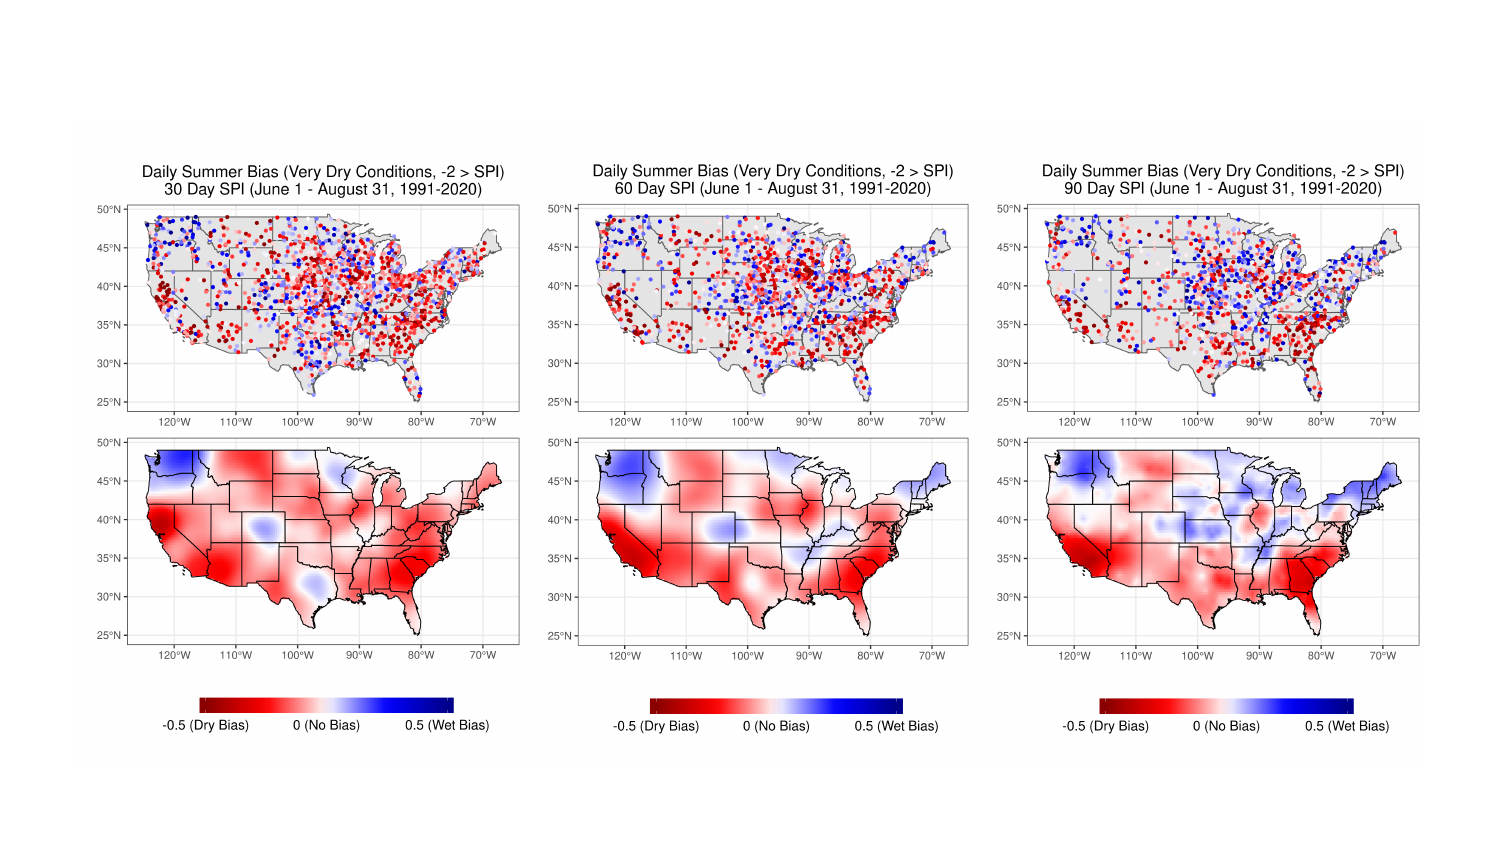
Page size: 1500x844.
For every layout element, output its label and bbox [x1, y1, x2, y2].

picture [75, 120, 1425, 765]
